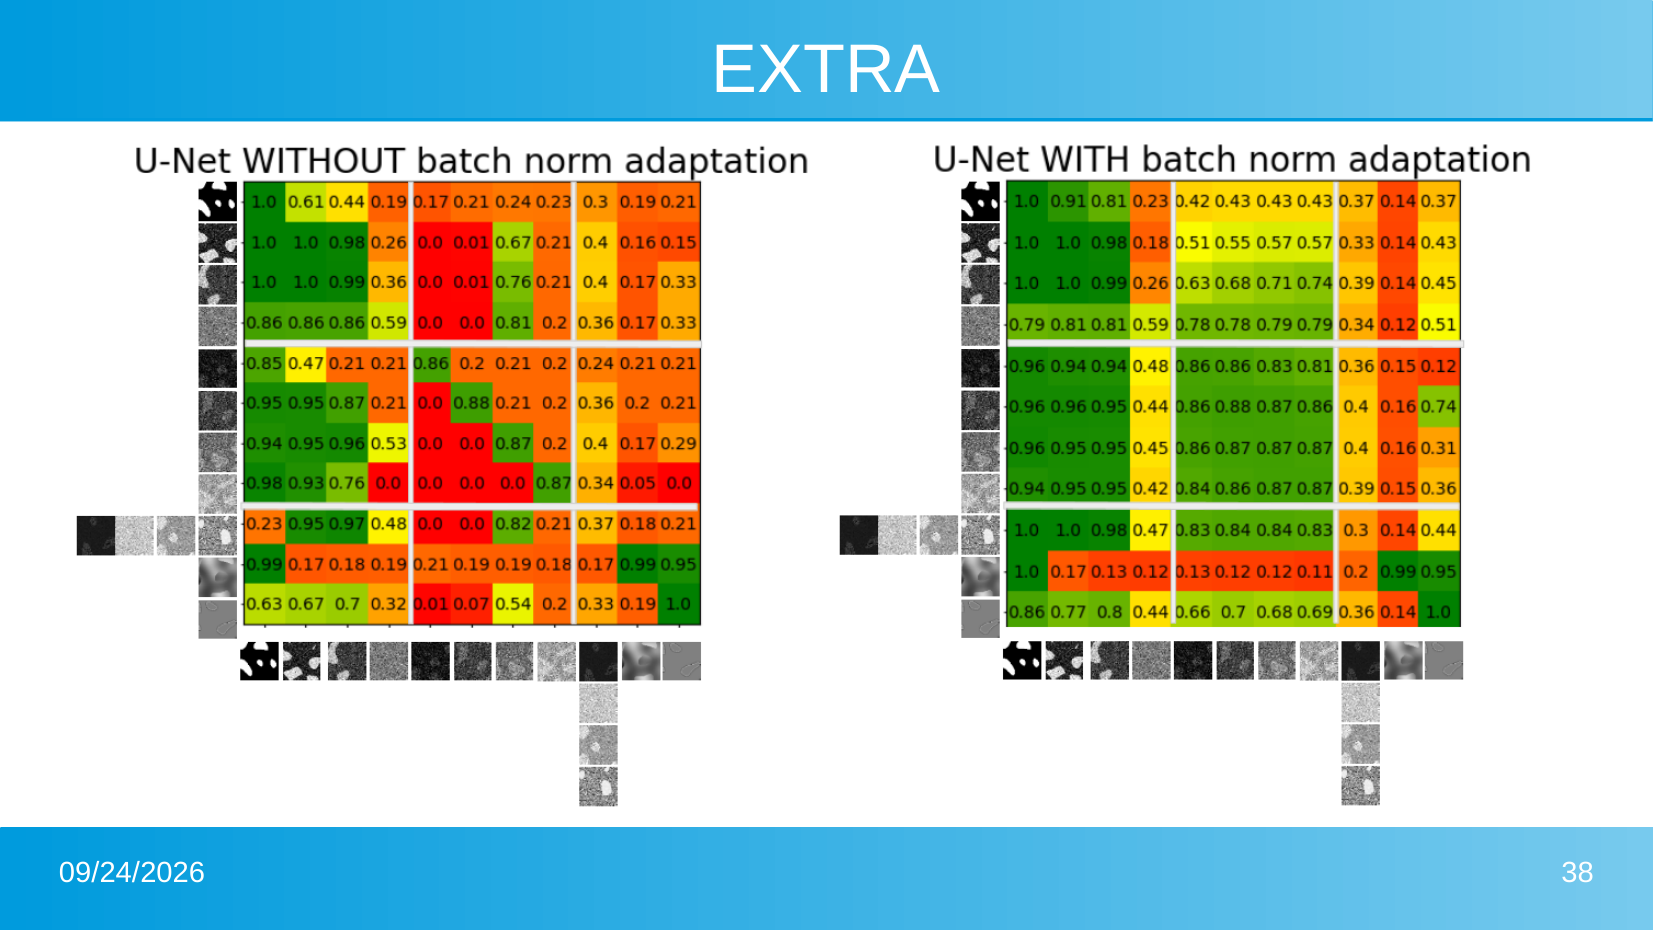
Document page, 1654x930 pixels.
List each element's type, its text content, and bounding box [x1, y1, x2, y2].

picture [56, 127, 1587, 825]
title EXTRA [58, 29, 1594, 108]
